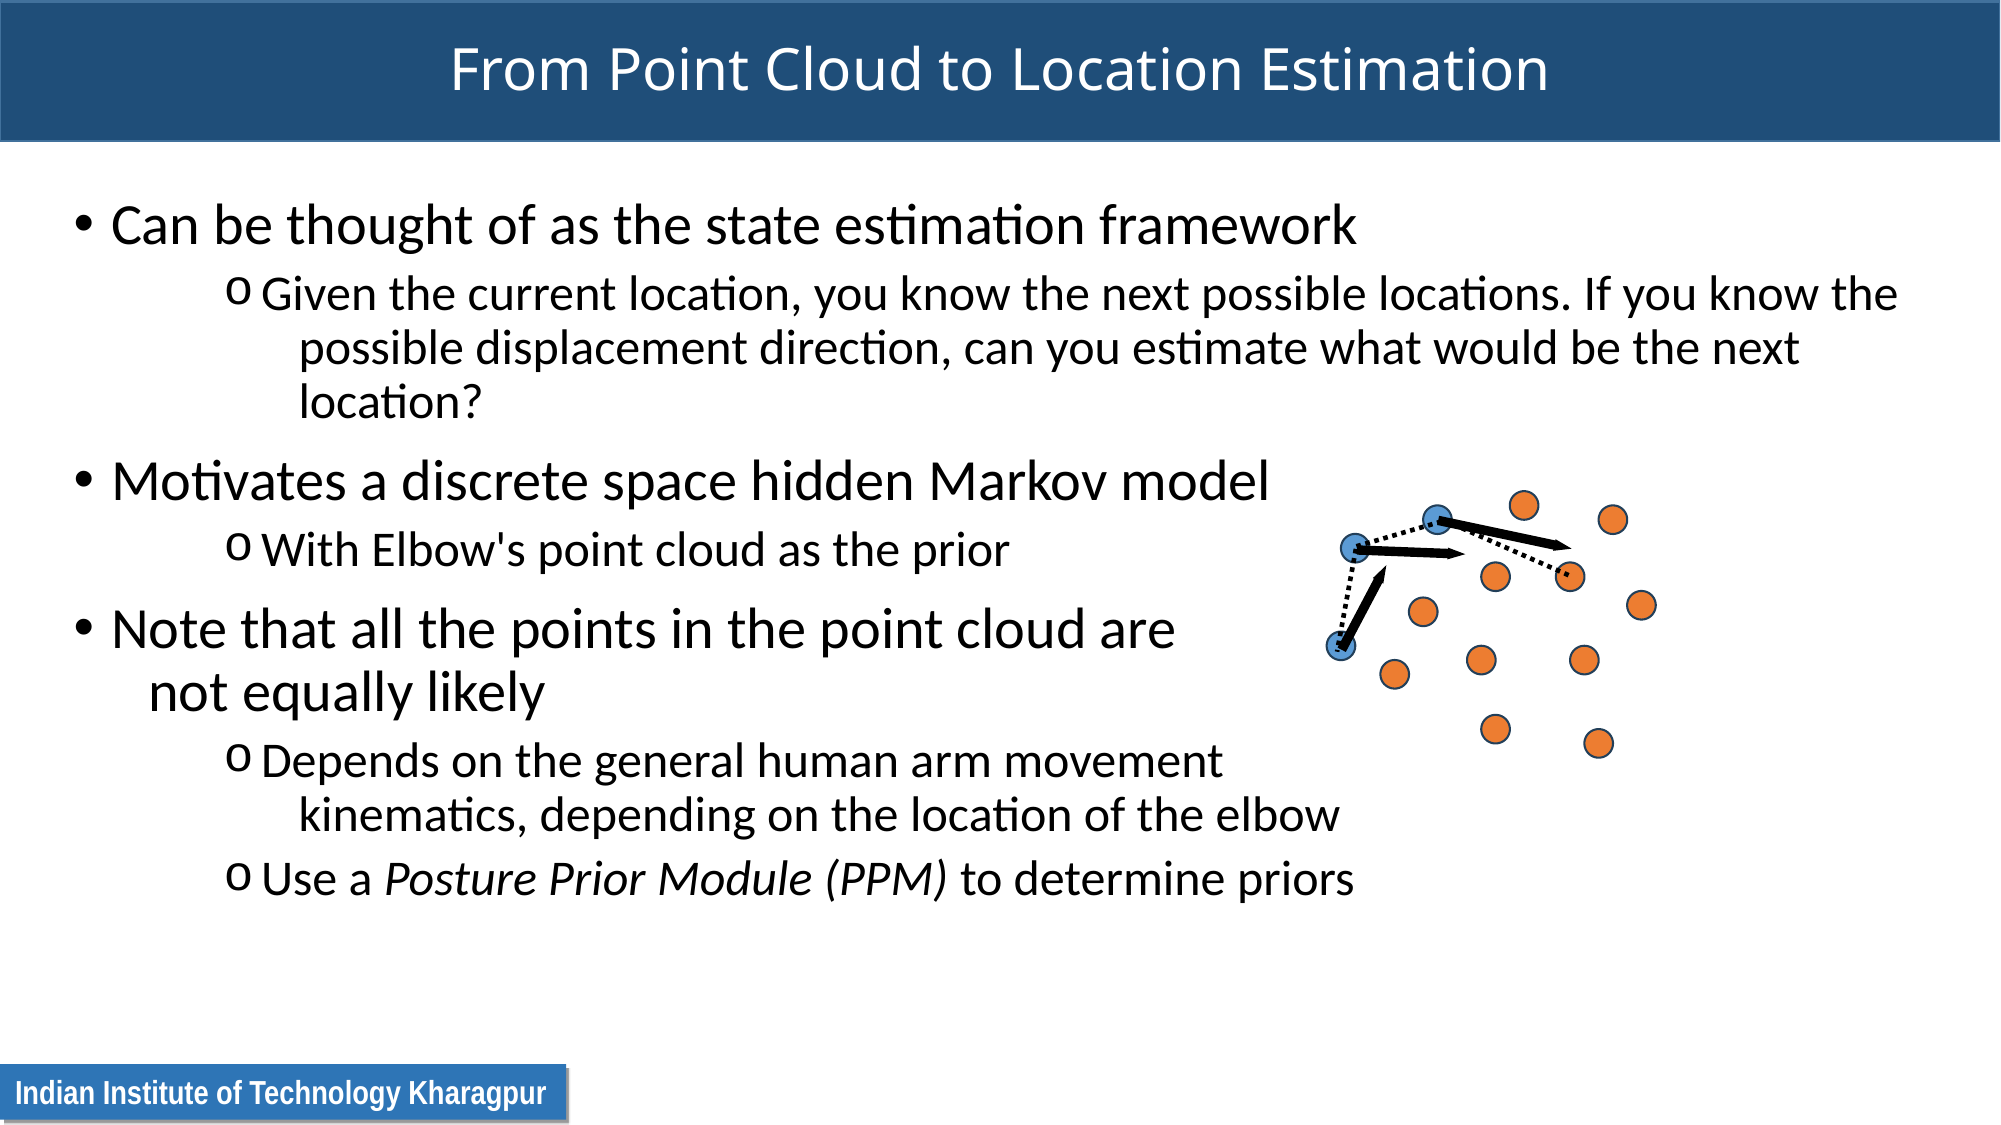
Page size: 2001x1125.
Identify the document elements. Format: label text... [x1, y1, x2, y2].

text_box [1423, 505, 1452, 534]
text_box [1481, 714, 1510, 744]
text_box [1627, 590, 1656, 620]
text_box [1380, 660, 1409, 689]
list Can be thought of as the state estimation framework Given the current location, you know the next possible locations. If you know the possible displacement direction, can you estimate what would be the next location? Motivates a discrete space hidden Markov model With Elbow's point cloud as the prior Note that all the points in the point cloud are not equally likely Depends on the general human arm movement kinematics, depending on the location of the elbow Use a Posture Prior Module (PPM) to determine priors [58, 186, 1954, 1065]
text_box [1584, 729, 1613, 758]
text_box [1555, 562, 1585, 592]
title From Point Cloud to Location Estimation [0, 1, 2000, 141]
text_box [1509, 491, 1539, 520]
text_box [1467, 645, 1496, 675]
text_box [1326, 631, 1356, 661]
text_box [1598, 505, 1628, 534]
text_box [1570, 645, 1599, 675]
text_box [1408, 597, 1438, 627]
text_box [1340, 533, 1368, 563]
text_box [1481, 562, 1510, 592]
